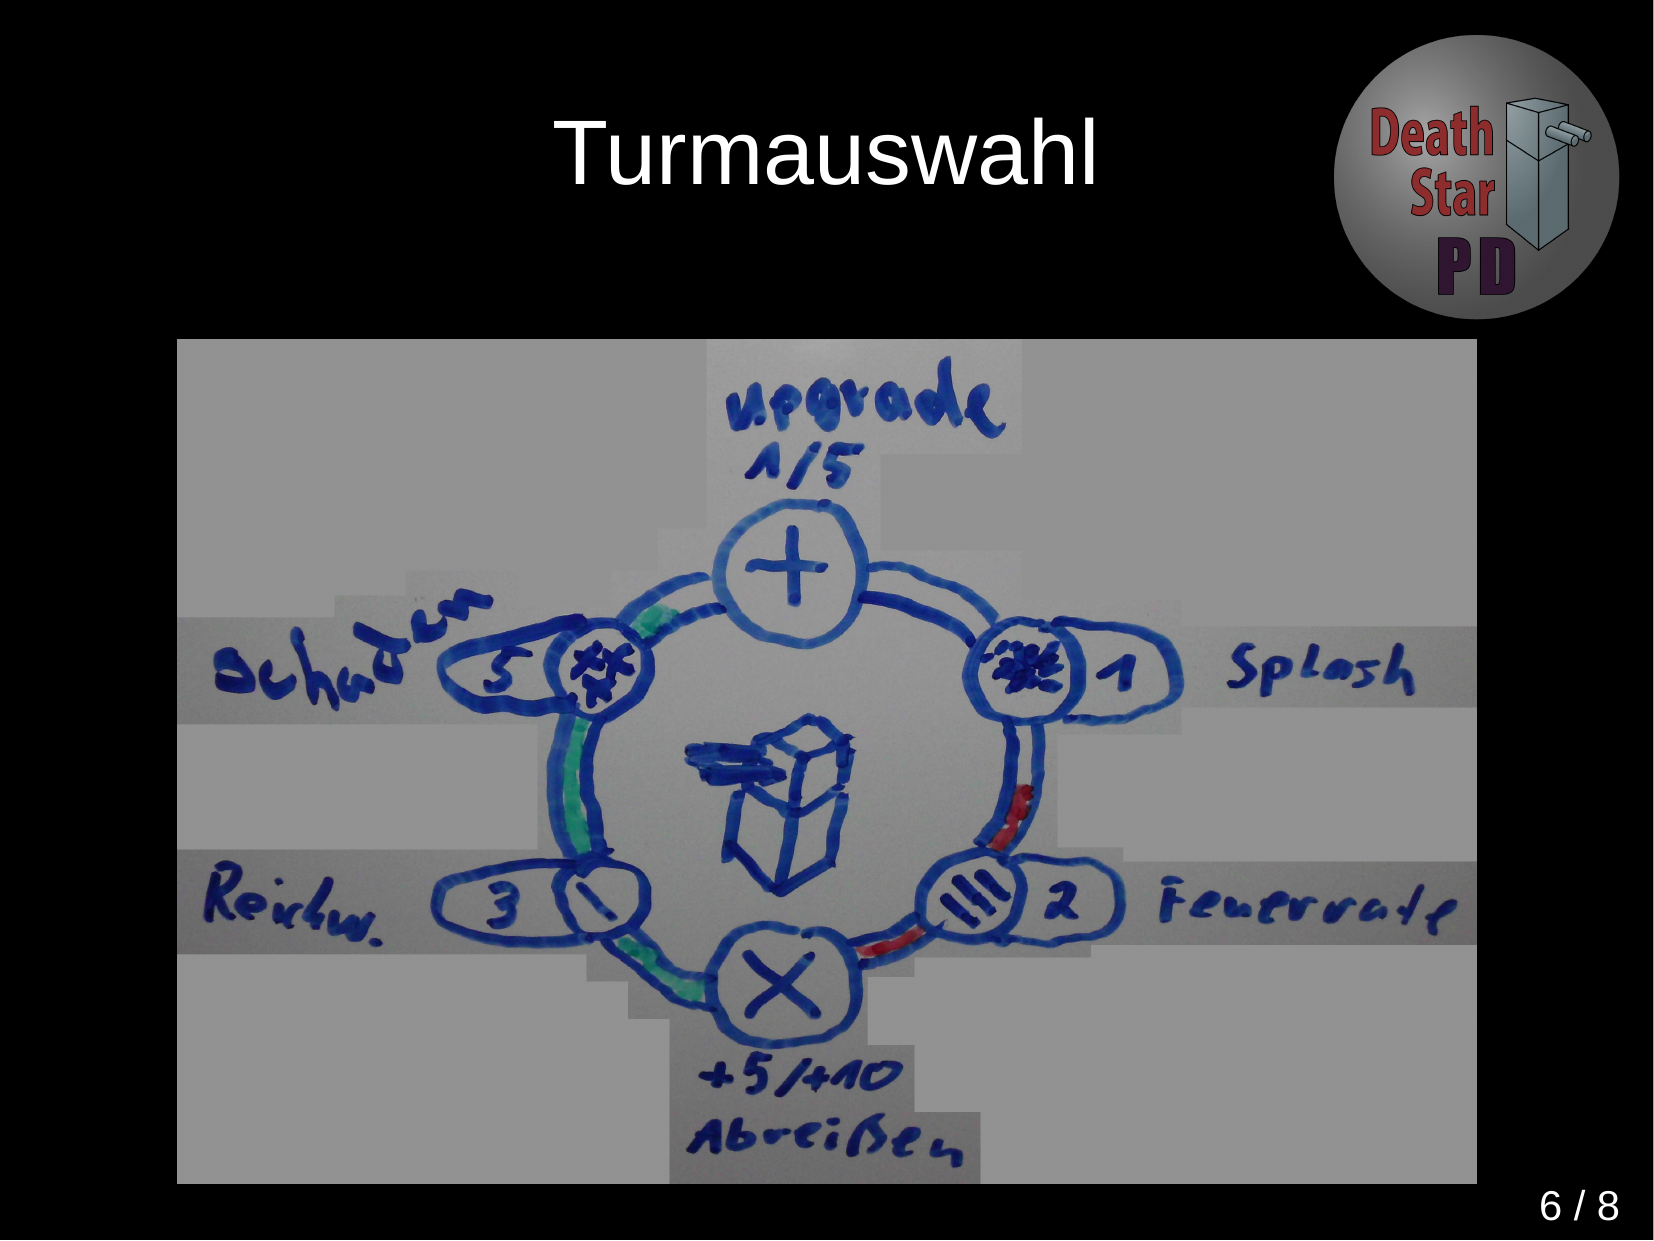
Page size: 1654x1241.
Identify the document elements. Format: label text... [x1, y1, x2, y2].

picture [177, 339, 1477, 1184]
text_box <number> / 8 [1505, 1175, 1654, 1241]
picture [1328, 29, 1625, 325]
title Turmauswahl [82, 49, 1571, 257]
